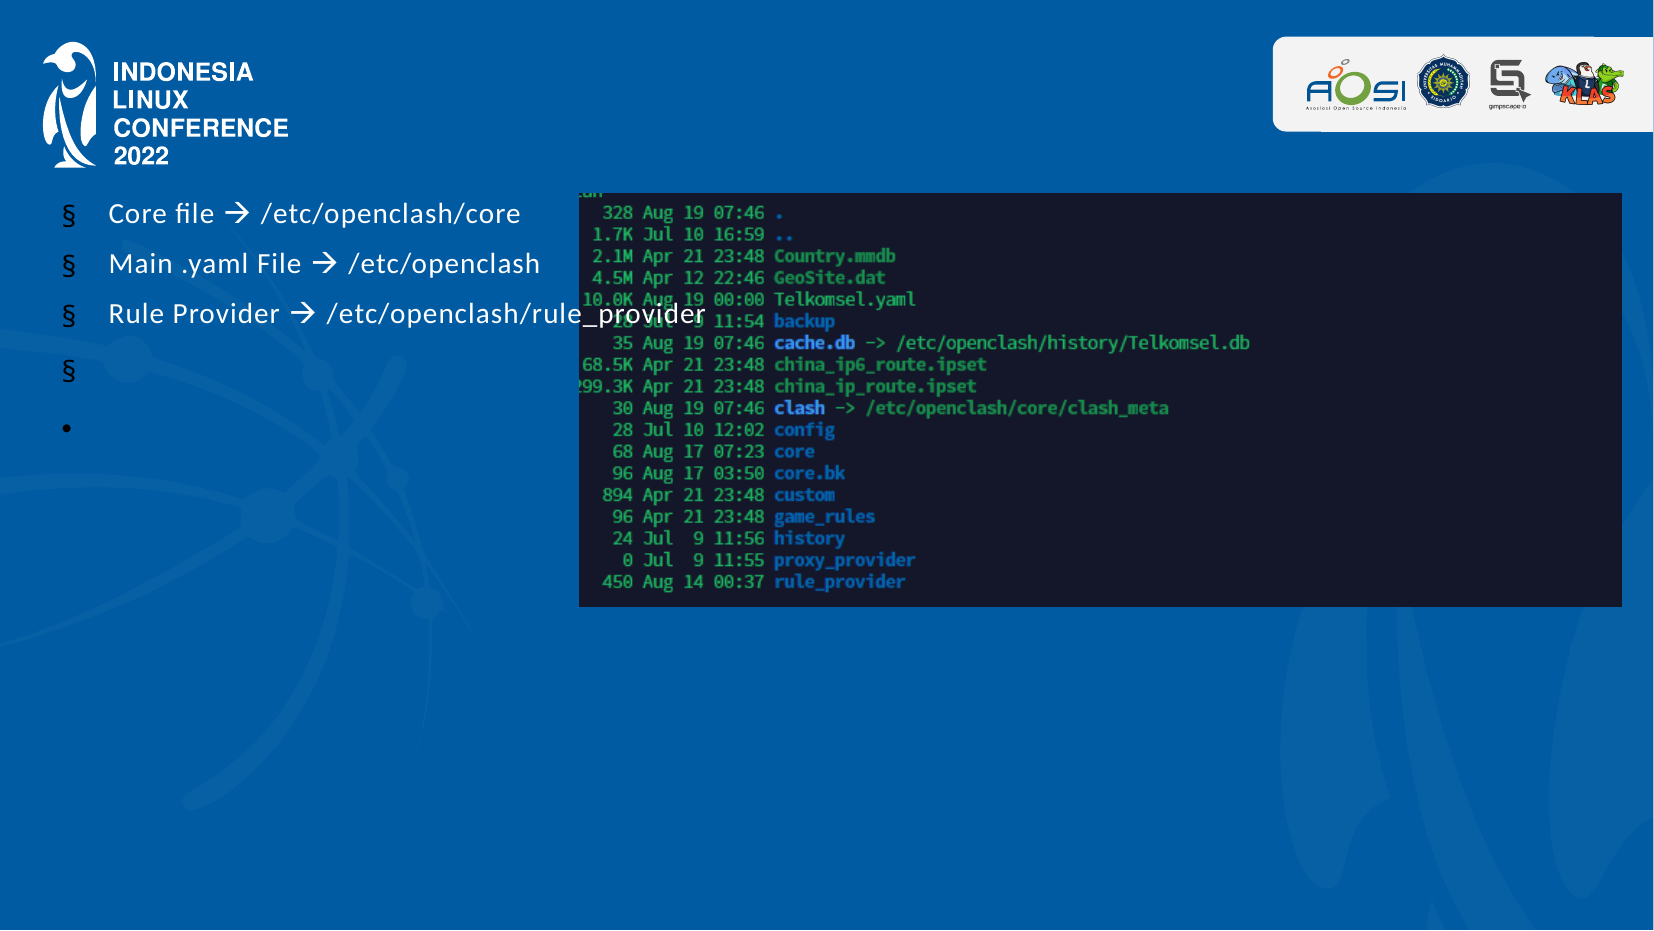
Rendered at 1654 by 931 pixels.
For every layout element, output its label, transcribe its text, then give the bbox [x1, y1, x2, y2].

picture [1416, 54, 1471, 108]
picture [1545, 62, 1624, 105]
picture [579, 193, 1622, 607]
text_box Core file  /etc/openclash/core Main .yaml File  /etc/openclash Rule Provider  /etc/openclash/rule_provider [46, 193, 745, 397]
